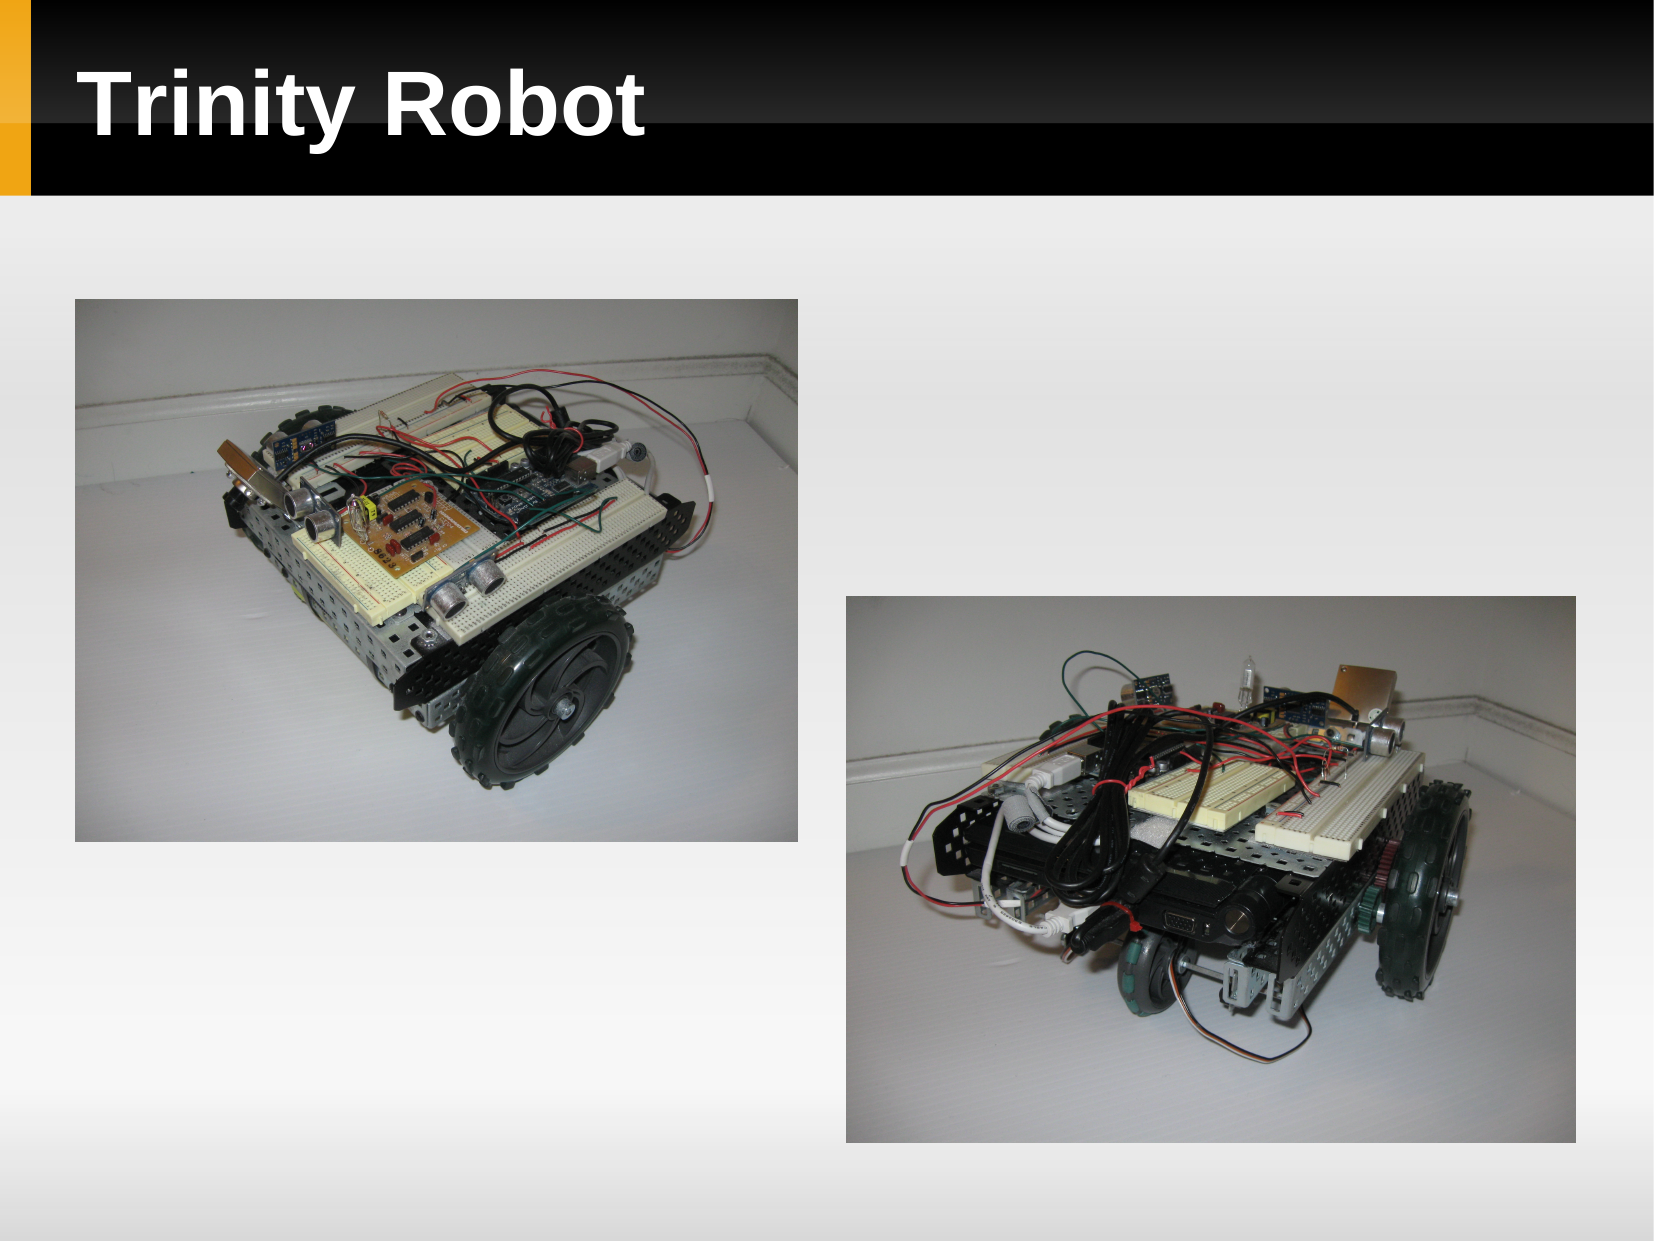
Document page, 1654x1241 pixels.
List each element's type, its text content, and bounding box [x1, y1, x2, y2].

picture [0, 0, 1654, 1241]
title Trinity Robot [76, 0, 1565, 208]
